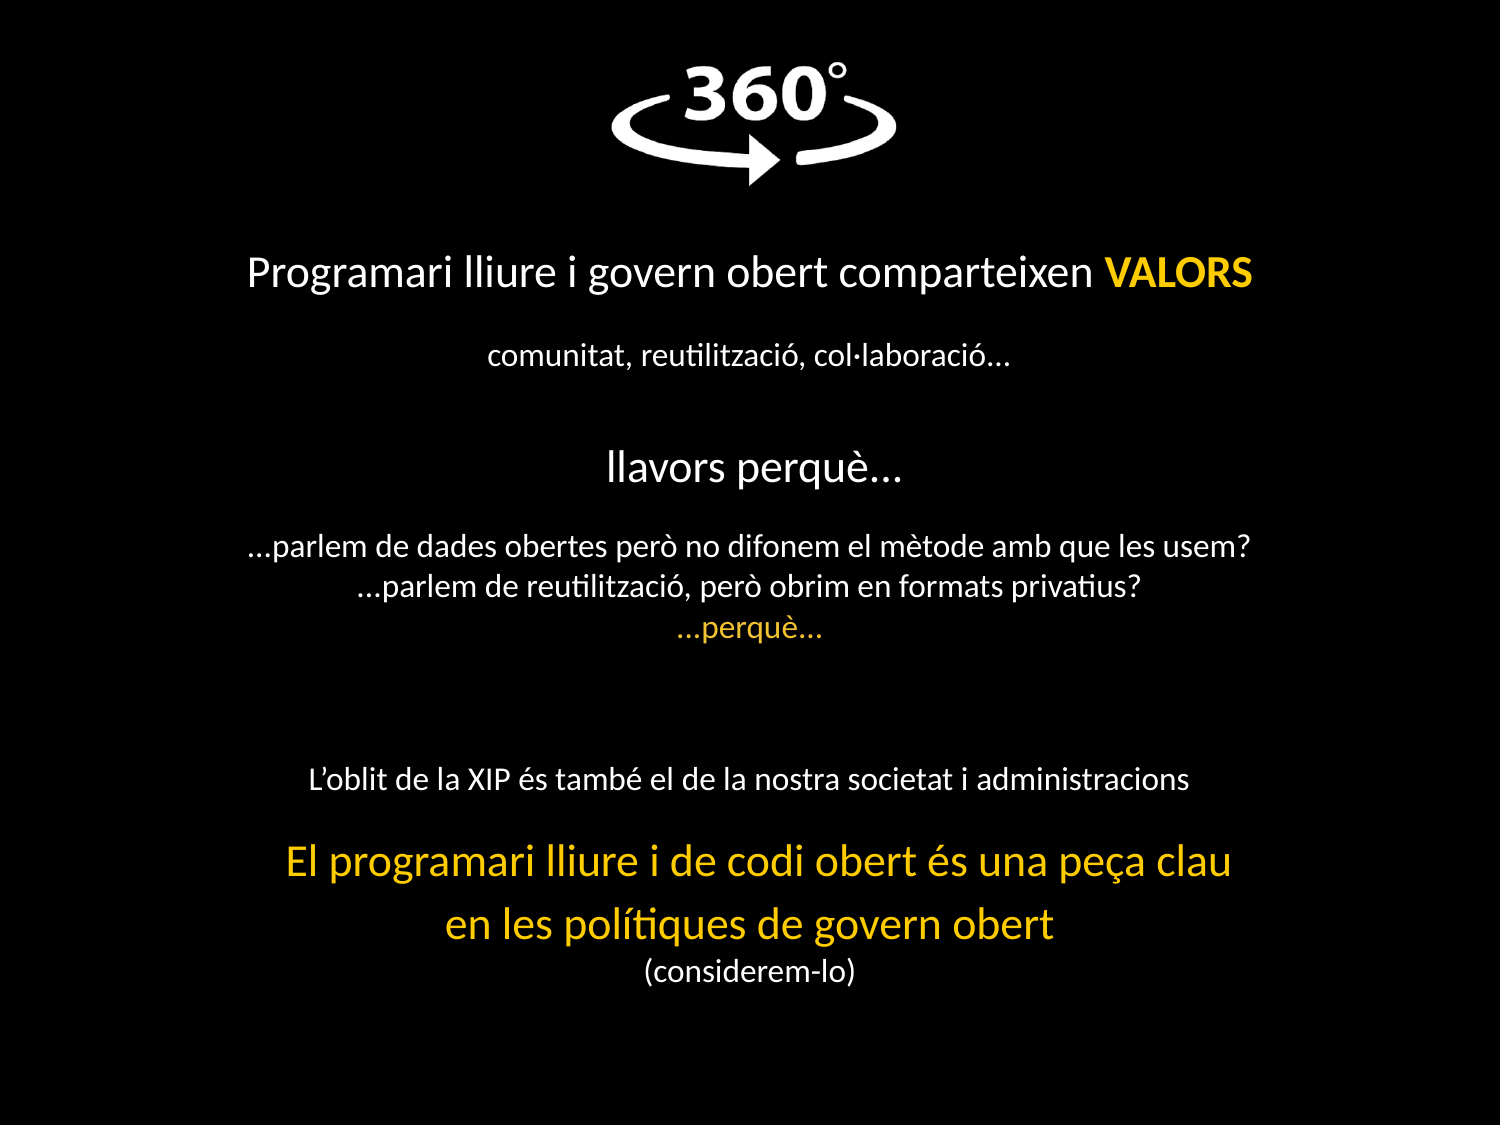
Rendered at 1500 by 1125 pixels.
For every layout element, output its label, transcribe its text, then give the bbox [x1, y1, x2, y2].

text_box L’oblit de la XIP és també el de la nostra societat i administracions [82, 749, 1418, 833]
text_box ...parlem de dades obertes però no difonem el mètode amb que les usem? ...parlem de reutilització, però obrim en formats privatius? ...perquè... [0, 515, 1500, 612]
picture [609, 58, 900, 189]
text_box El programari lliure i de codi obert és una peça clau en les polítiques de govern obert (considerem-lo) [0, 783, 1500, 997]
text_box Programari lliure i govern obert comparteixen VALORS comunitat, reutilització, col·laboració... [0, 233, 1500, 381]
text_box llavors perquè... [189, 428, 1320, 500]
